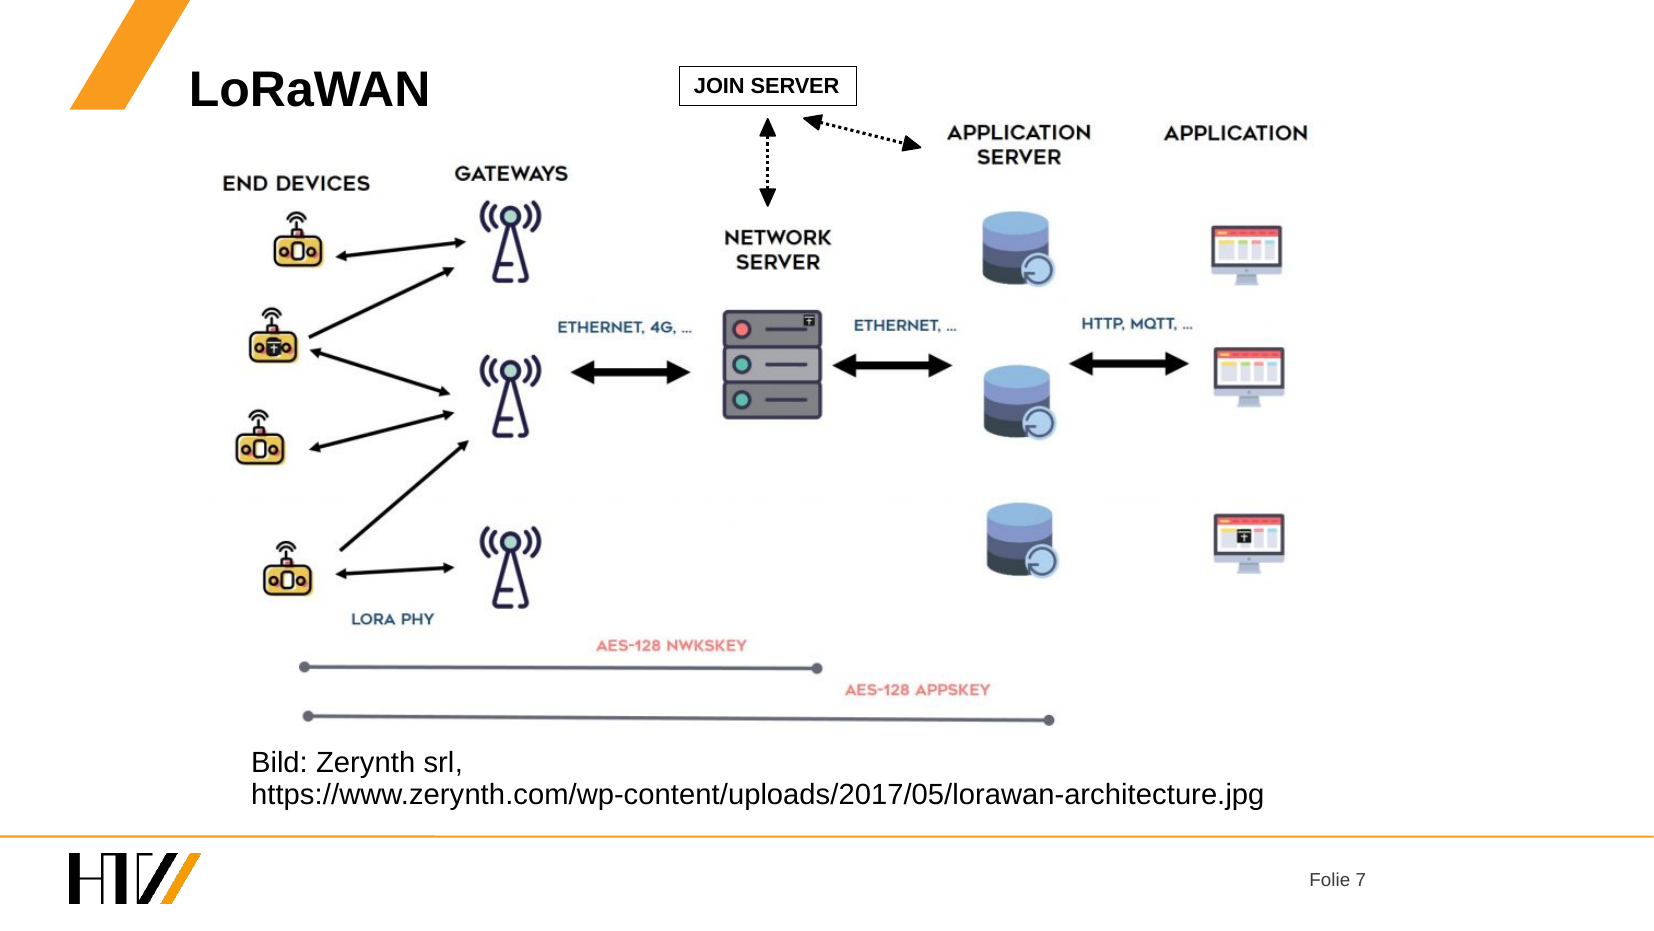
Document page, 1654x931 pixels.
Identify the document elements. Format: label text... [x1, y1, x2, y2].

text_box Bild: Zerynth srl, https://www.zerynth.com/wp-content/uploads/2017/05/lorawan-architecture.jpg [236, 738, 1300, 819]
picture [69, 853, 201, 904]
picture [206, 117, 1322, 726]
title LoRaWAN [188, 32, 1574, 118]
text_box JOIN SERVER [679, 66, 857, 106]
slide_number Folie <Foliennummer> [1281, 853, 1395, 904]
